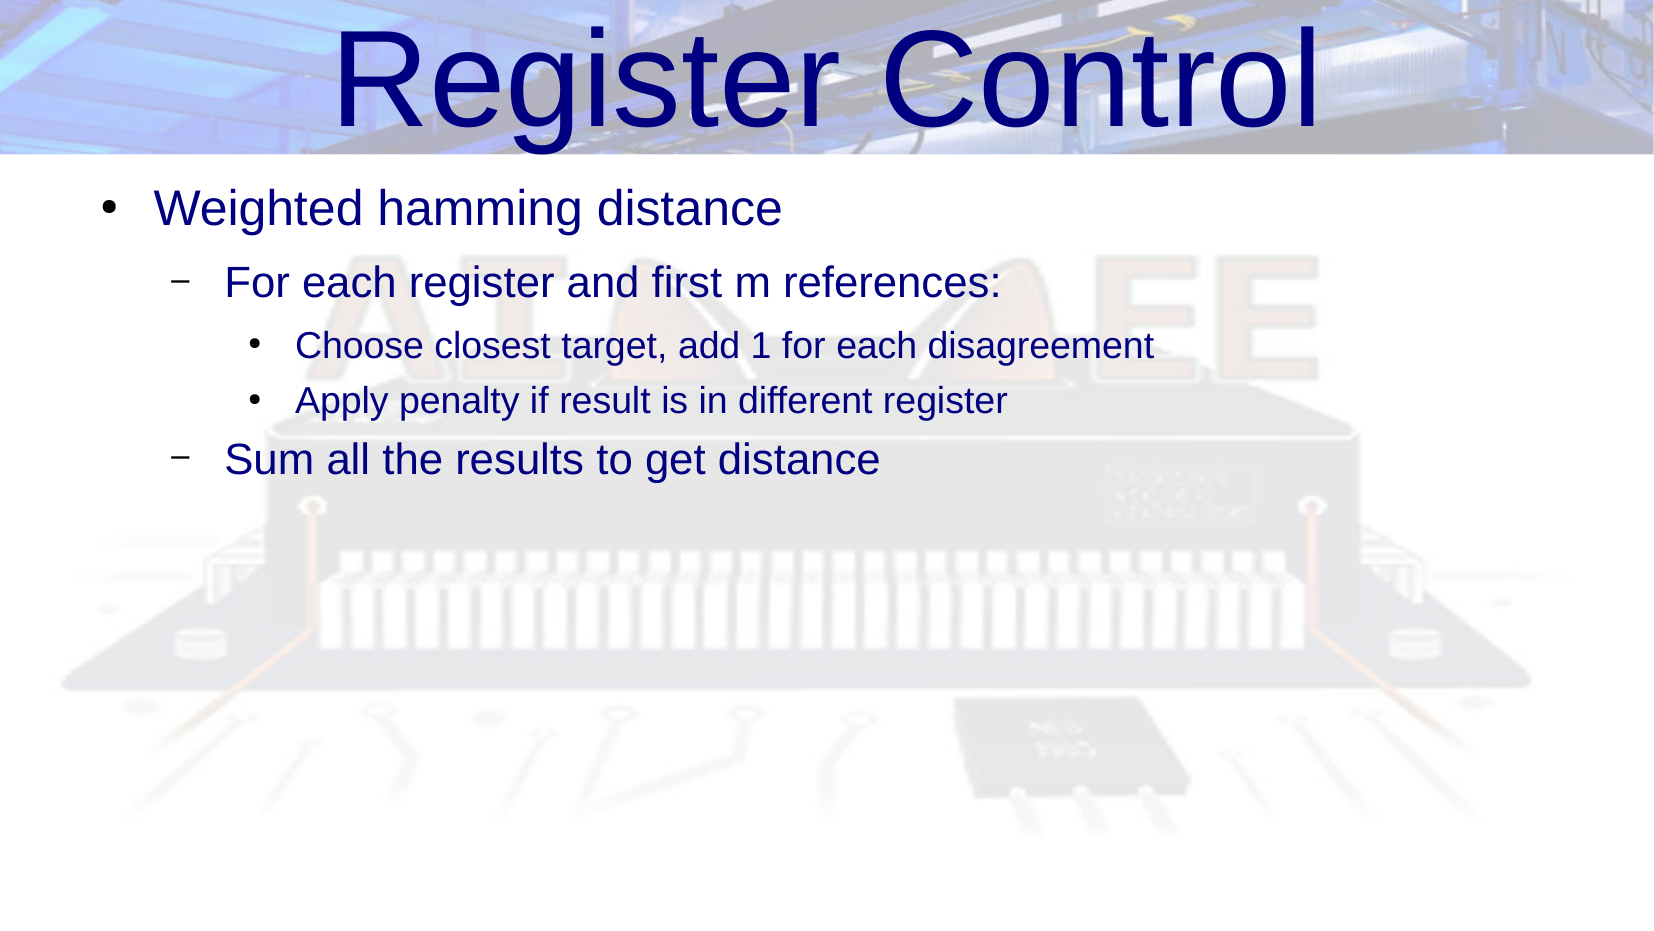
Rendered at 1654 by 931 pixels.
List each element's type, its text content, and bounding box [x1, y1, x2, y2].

picture [0, 0, 1654, 931]
list Weighted hamming distance For each register and first m references: Choose closest target, add 1 for each disagreement Apply penalty if result is in different register Sum all the results to get distance [82, 180, 1538, 811]
title Register Control [82, 37, 1571, 121]
